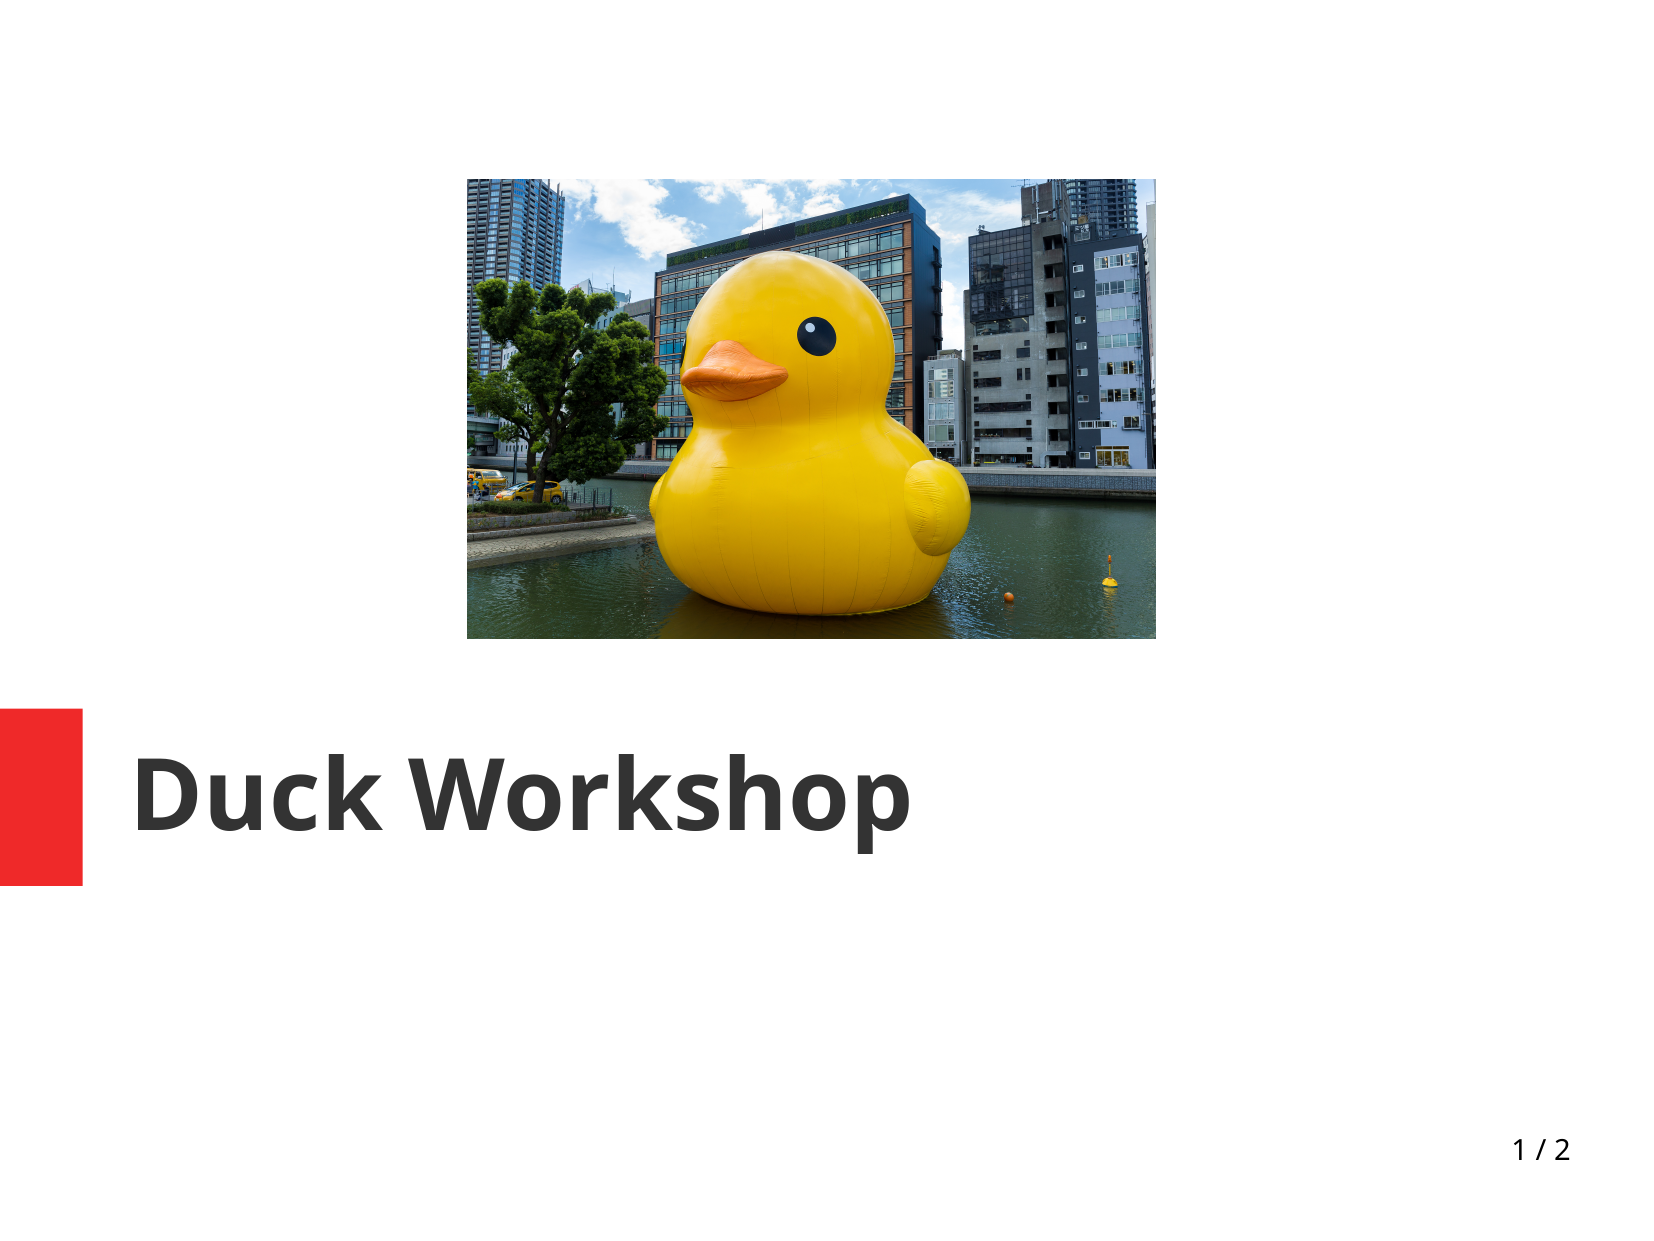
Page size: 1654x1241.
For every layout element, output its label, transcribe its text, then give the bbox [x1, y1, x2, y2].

picture [467, 179, 1156, 639]
title Duck Workshop [129, 655, 1536, 928]
